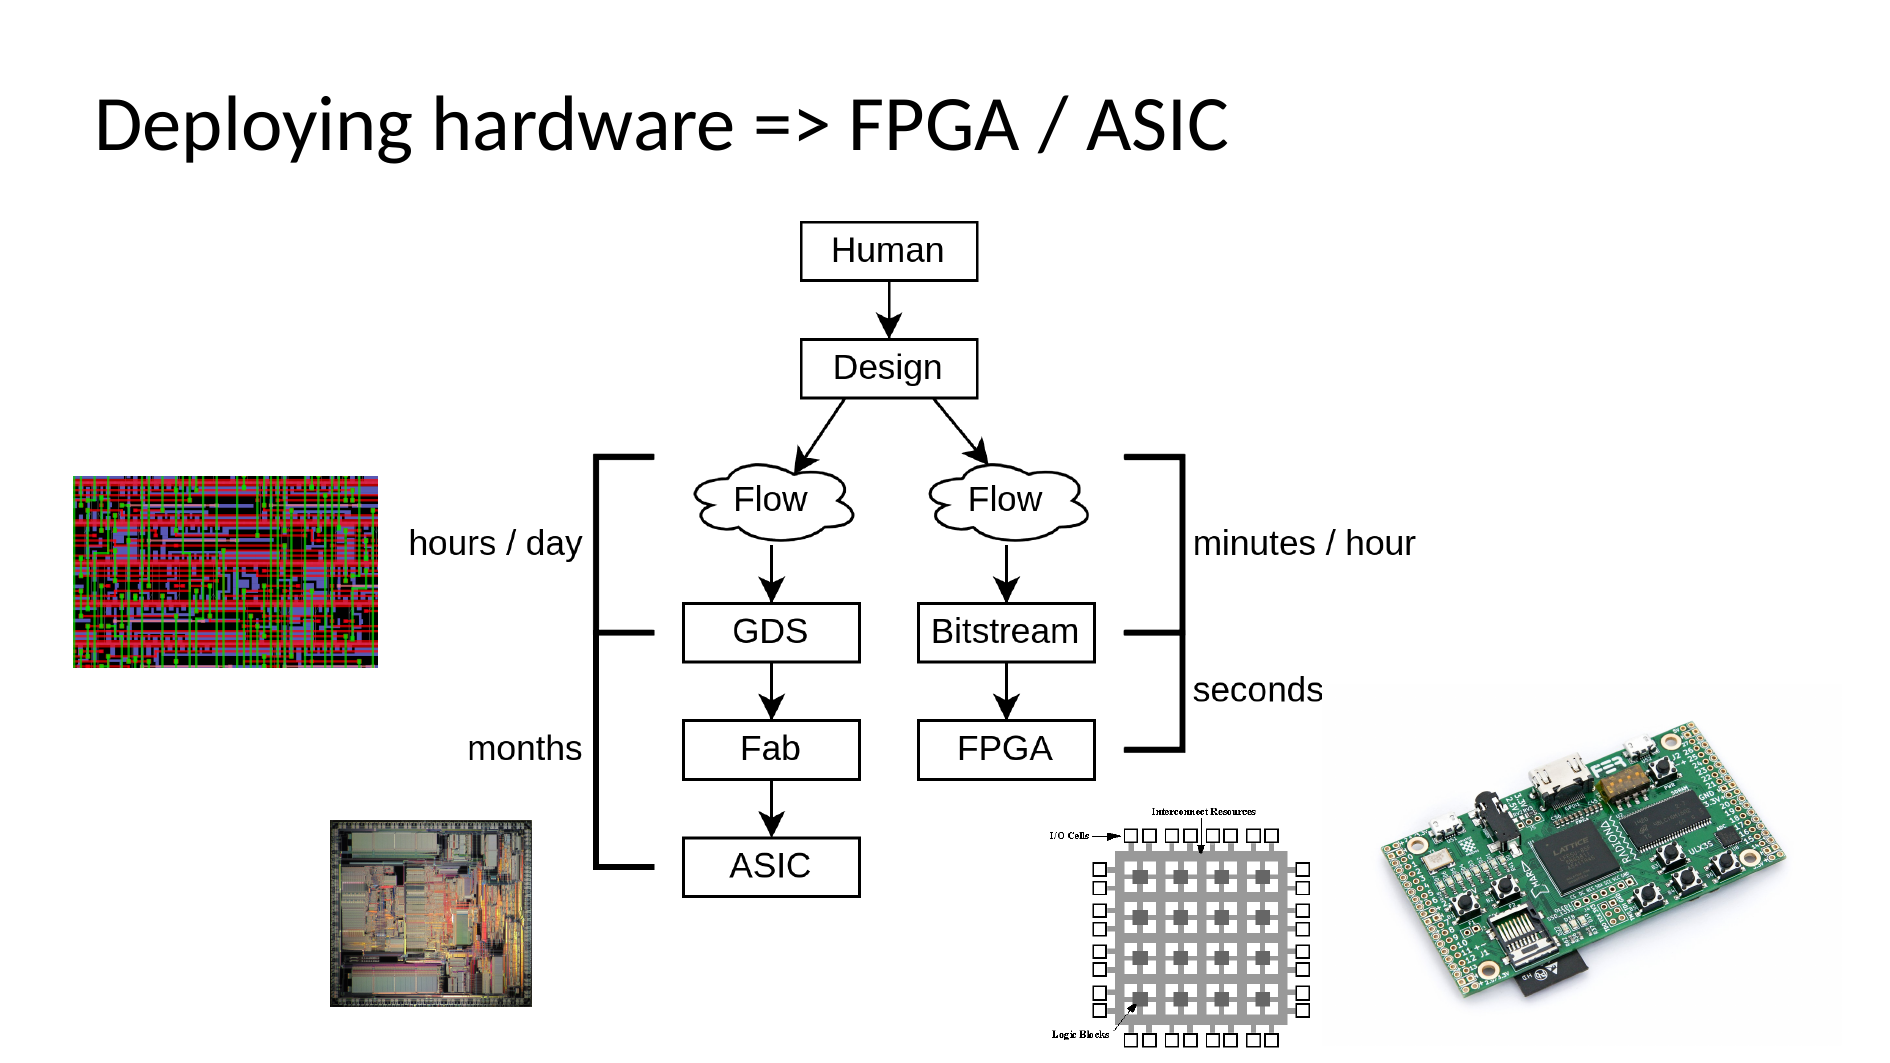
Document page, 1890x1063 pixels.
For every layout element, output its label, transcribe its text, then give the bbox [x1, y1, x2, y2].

title Deploying hardware => FPGA / ASIC [94, 42, 1796, 220]
picture [73, 191, 1842, 1063]
